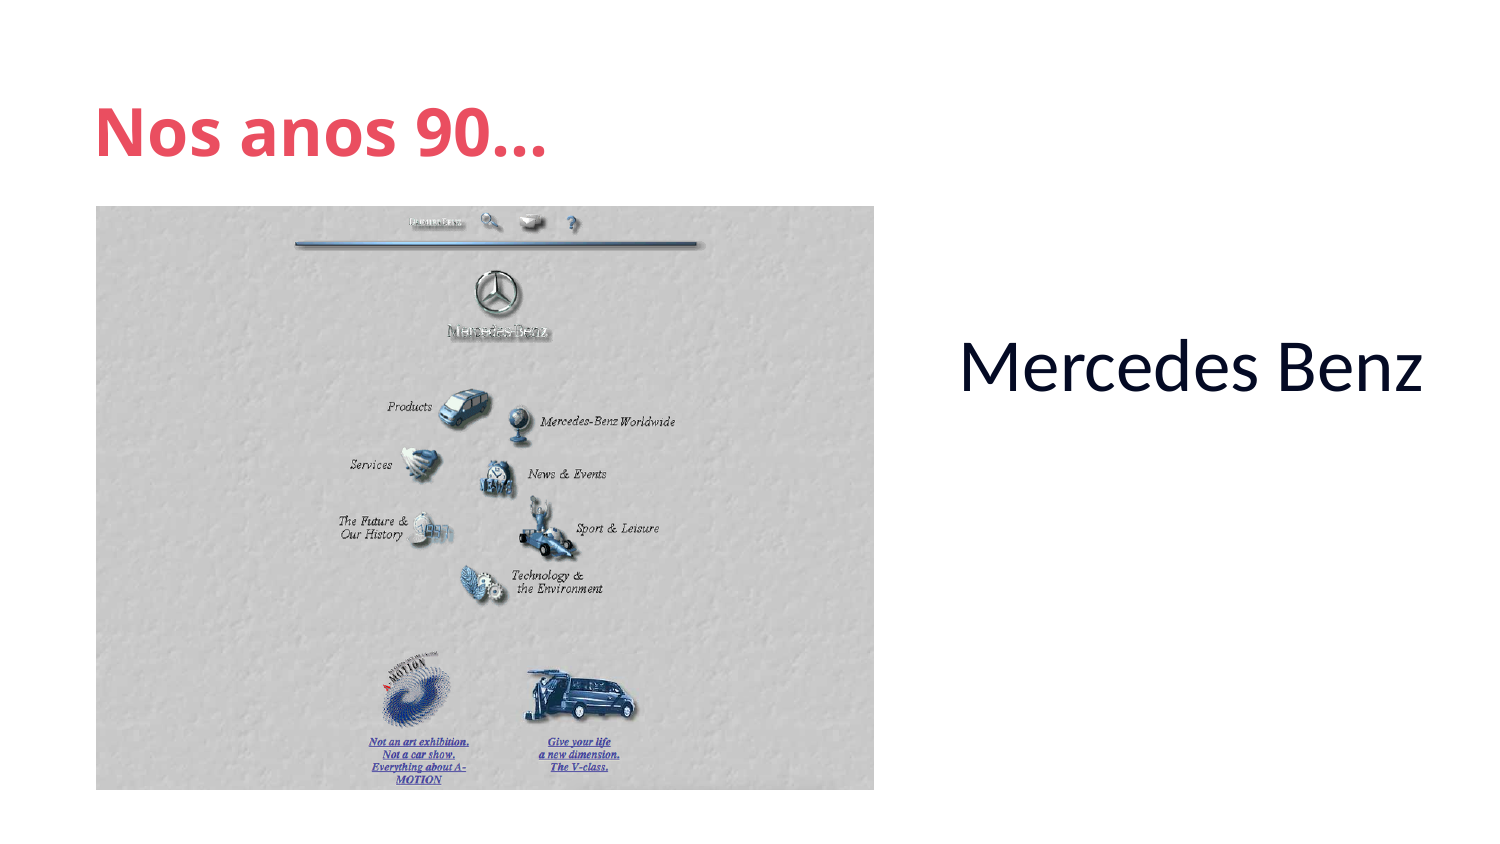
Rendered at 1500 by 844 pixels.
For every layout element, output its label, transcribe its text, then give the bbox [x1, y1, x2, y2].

text_box Mercedes Benz [911, 301, 1464, 390]
picture [96, 206, 874, 790]
text_box Nos anos 90… [78, 54, 1394, 194]
